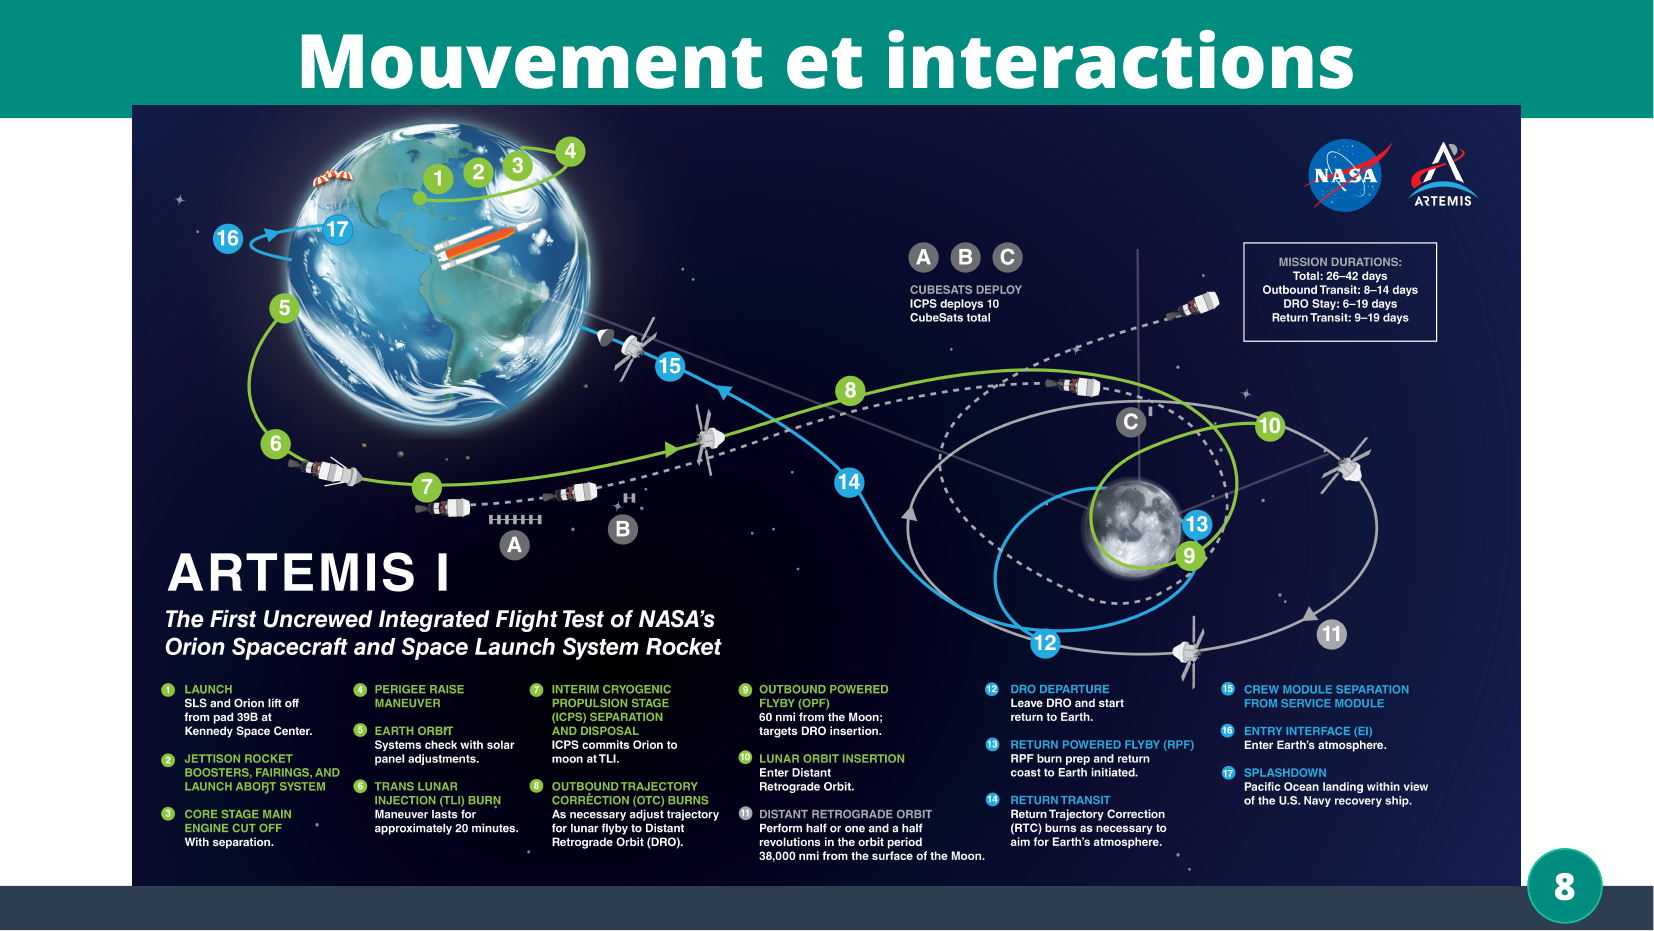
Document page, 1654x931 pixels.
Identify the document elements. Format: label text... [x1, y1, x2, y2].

title Mouvement et interactions [59, 0, 1595, 118]
picture [132, 105, 1521, 886]
